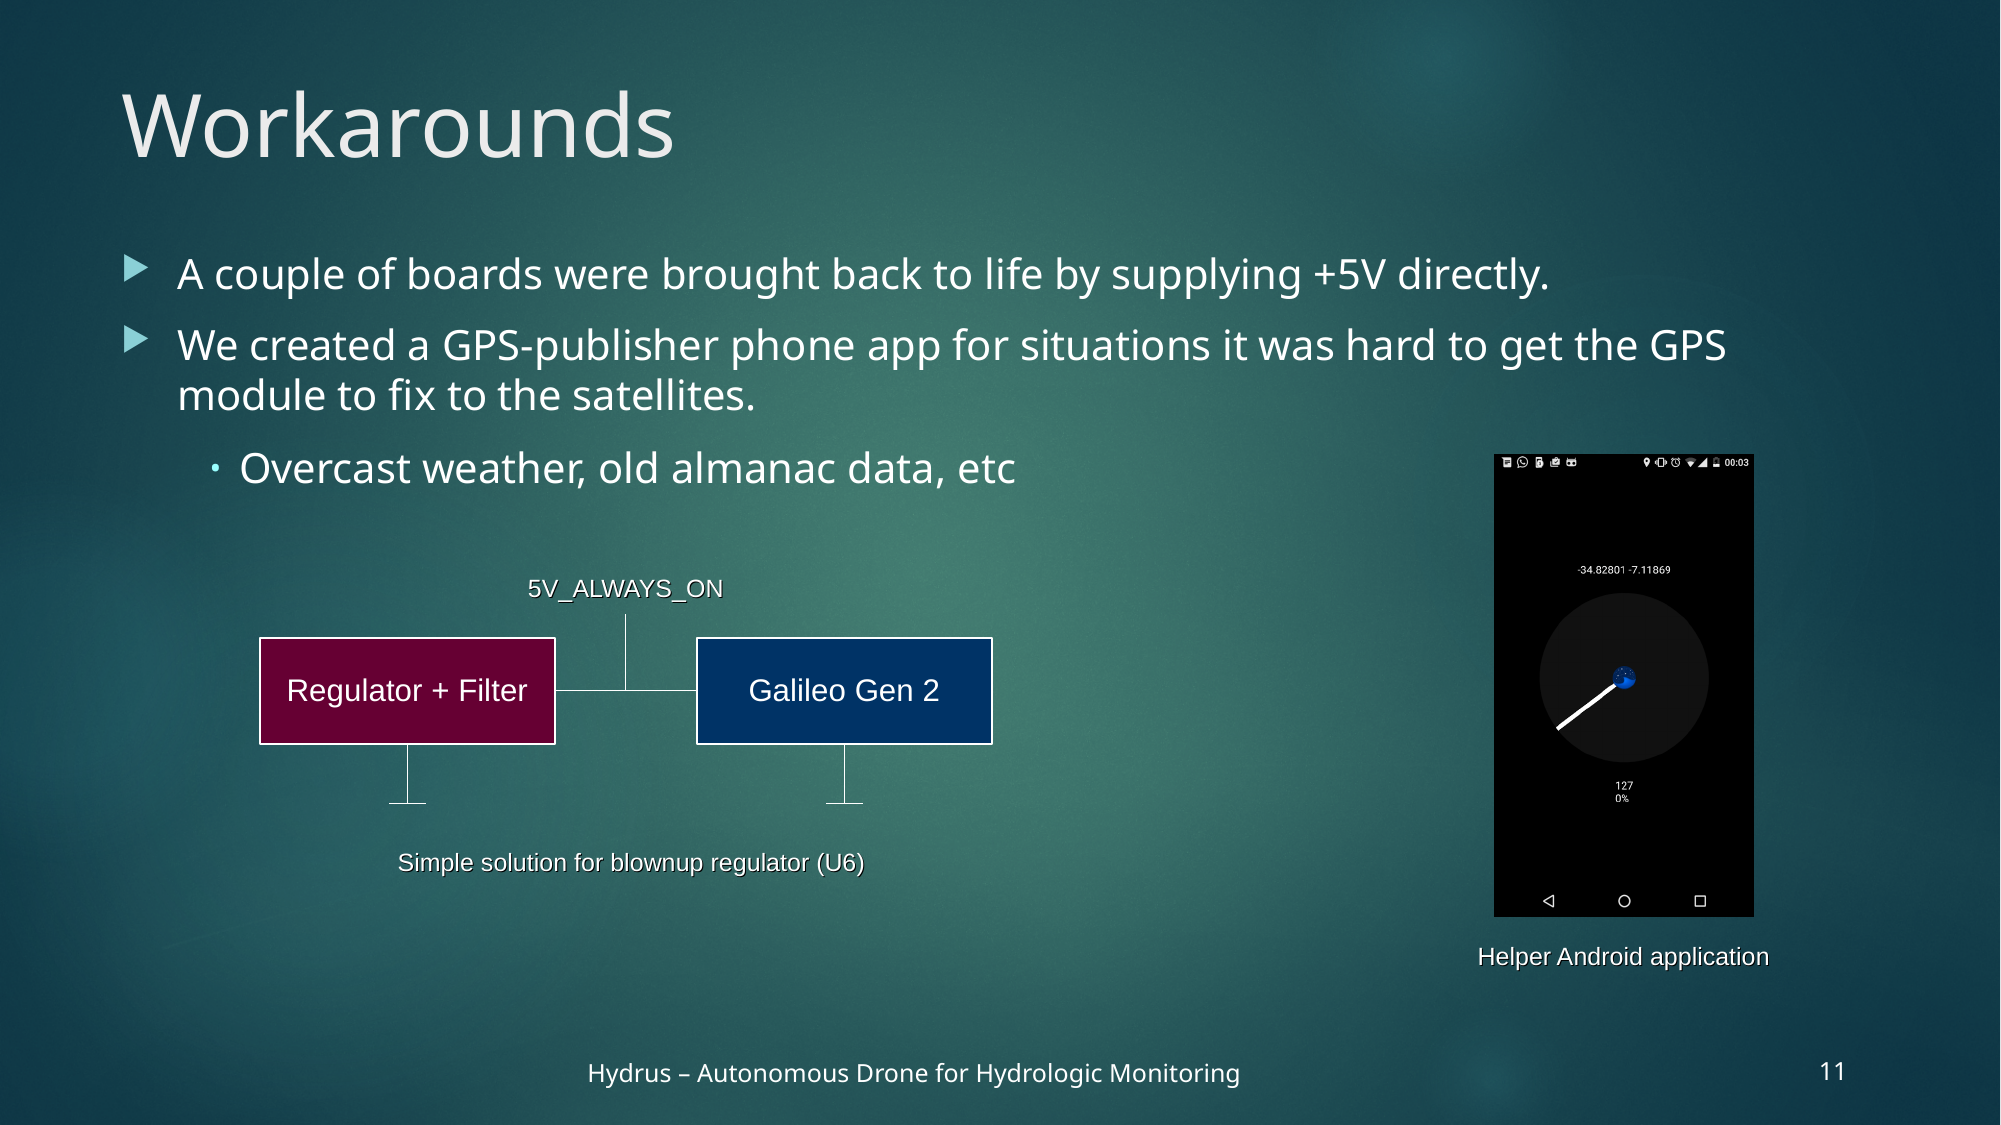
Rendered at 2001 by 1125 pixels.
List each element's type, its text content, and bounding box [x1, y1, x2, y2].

text_box Regulator + Filter [259, 637, 556, 745]
title Workarounds [106, 62, 1787, 186]
text_box Galileo Gen 2 [696, 637, 993, 745]
text_box 5V_ALWAYS_ON [330, 566, 922, 648]
text_box Simple solution for blownup regulator (U6) [336, 840, 928, 922]
list A couple of boards were brought back to life by supplying +5V directly. We created a GPS-publisher phone app for situations it was hard to get the GPS module to fix to the satellites. Overcast weather, old almanac data, etc [106, 240, 1787, 1042]
text_box Helper Android application [1328, 935, 1920, 1016]
footer Hydrus – Autonomous Drone for Hydrologic Monitoring [181, 1042, 1412, 1103]
picture [0, 0, 2001, 1125]
slide_number <number> [1412, 1042, 1863, 1103]
